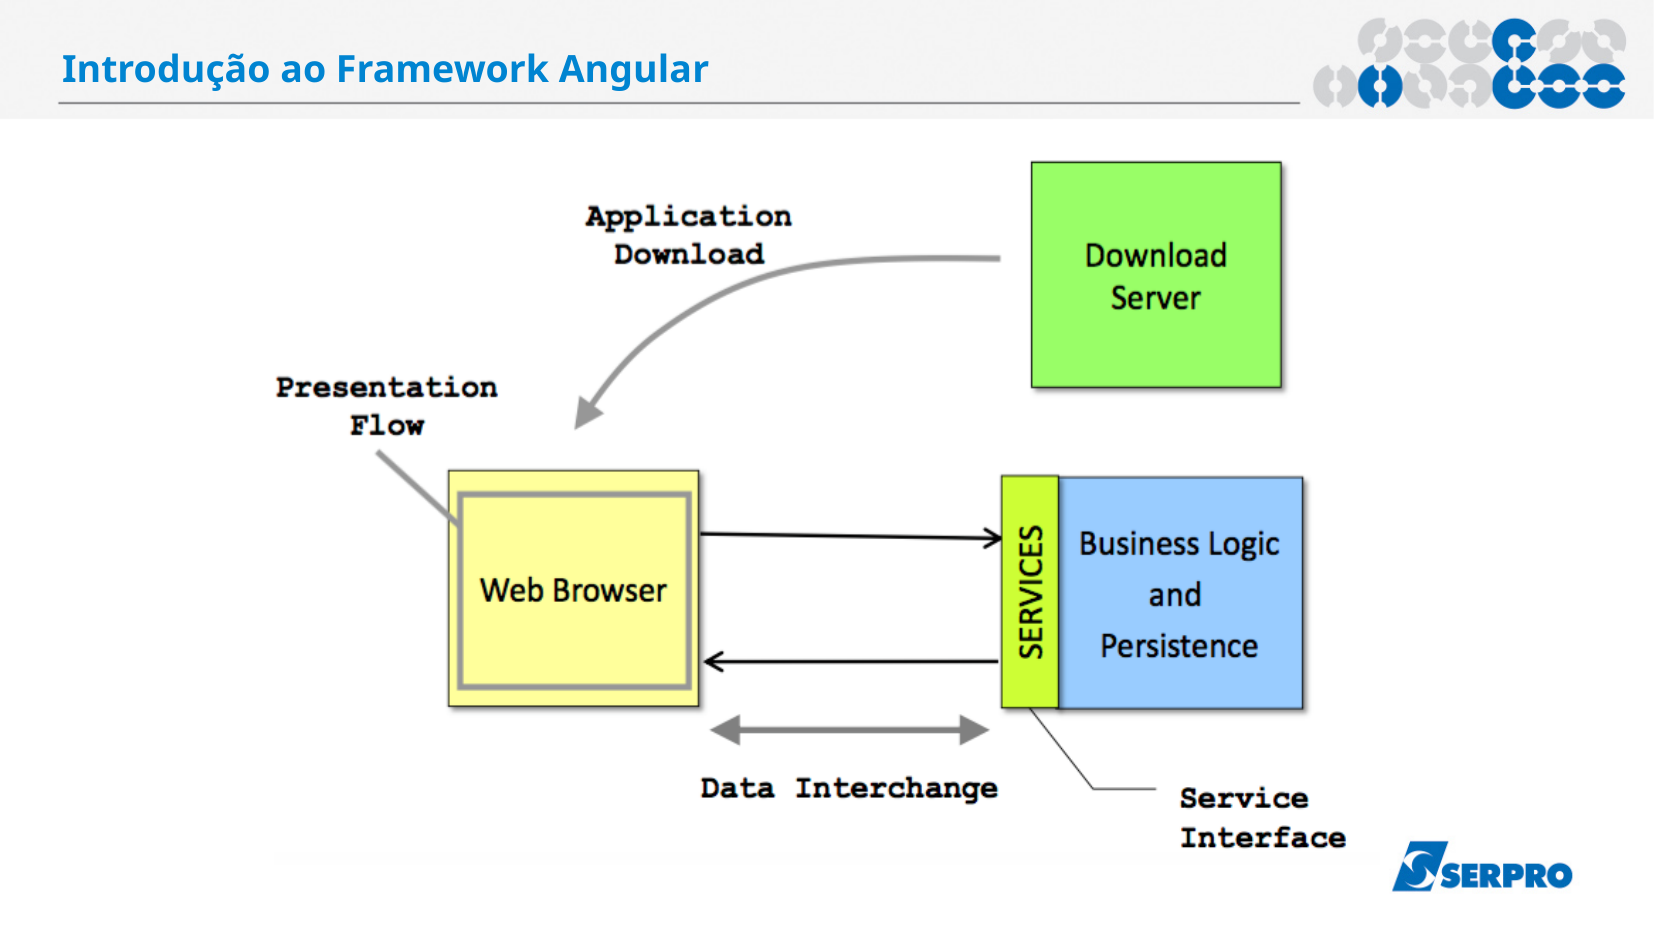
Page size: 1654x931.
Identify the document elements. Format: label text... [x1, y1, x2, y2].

picture [0, 0, 1654, 931]
text_box Introdução ao Framework Angular [47, 35, 1300, 102]
